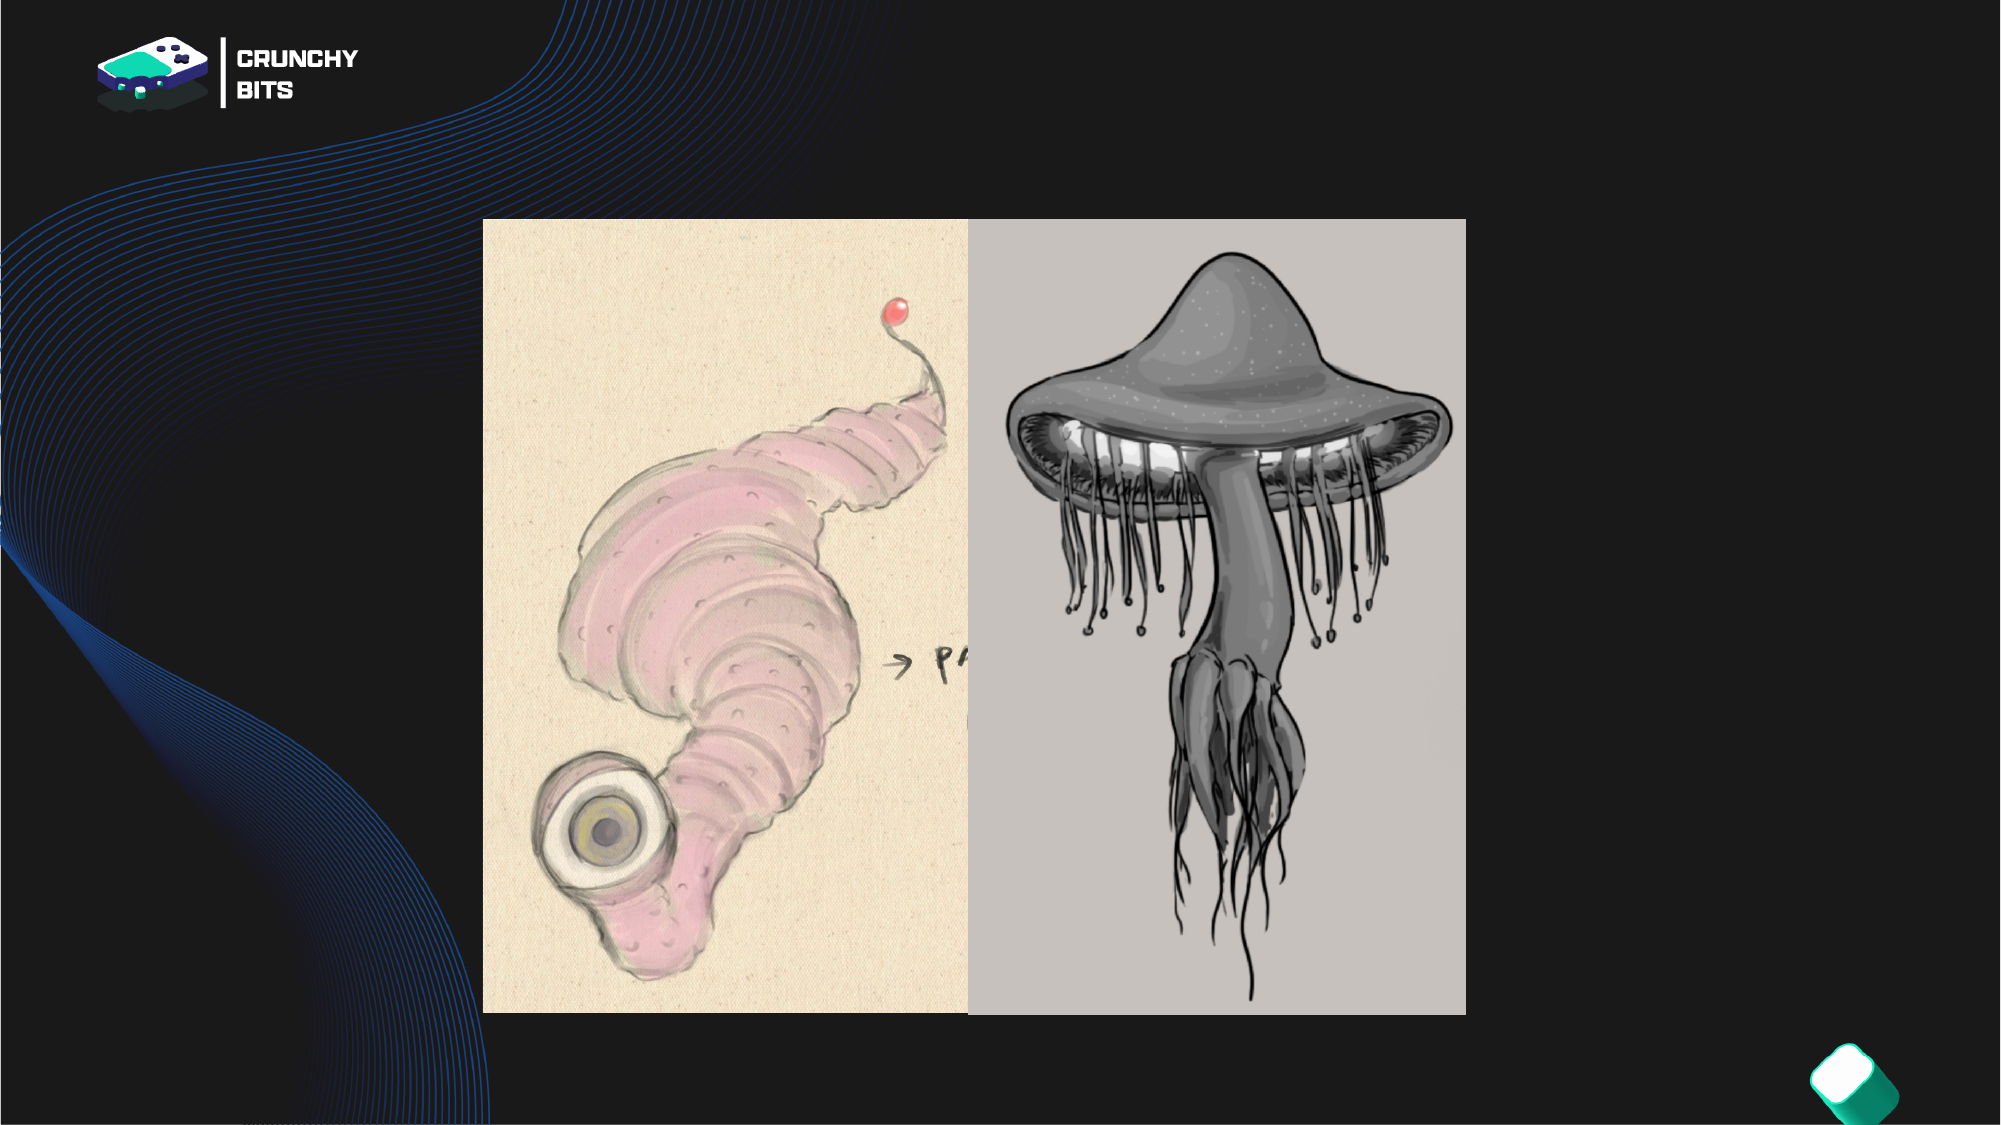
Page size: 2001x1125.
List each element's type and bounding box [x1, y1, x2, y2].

picture [482, 219, 1466, 1015]
